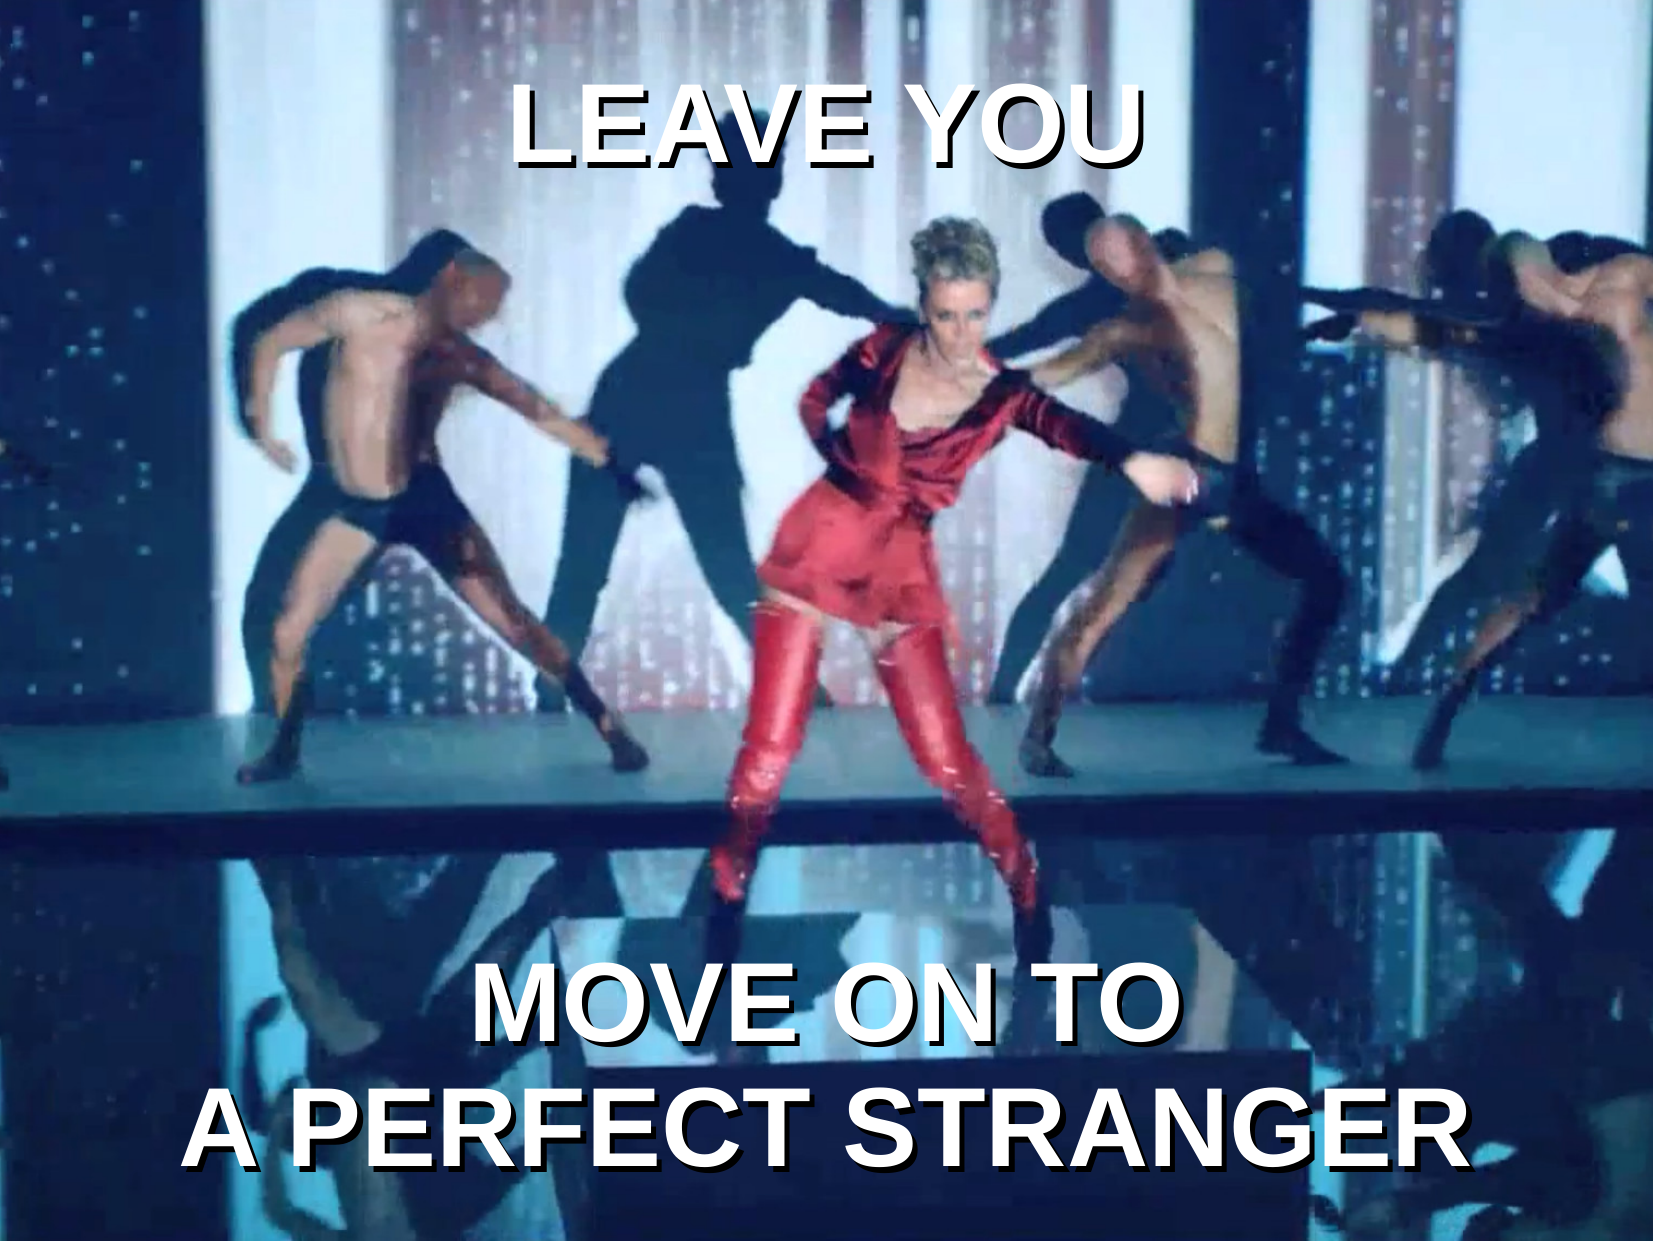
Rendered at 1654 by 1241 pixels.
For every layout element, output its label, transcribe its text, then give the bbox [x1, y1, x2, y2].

subtitle LEAVE YOU MOVE ON TO A PERFECT STRANGER [82, 61, 1571, 1191]
picture [0, 0, 1653, 1241]
